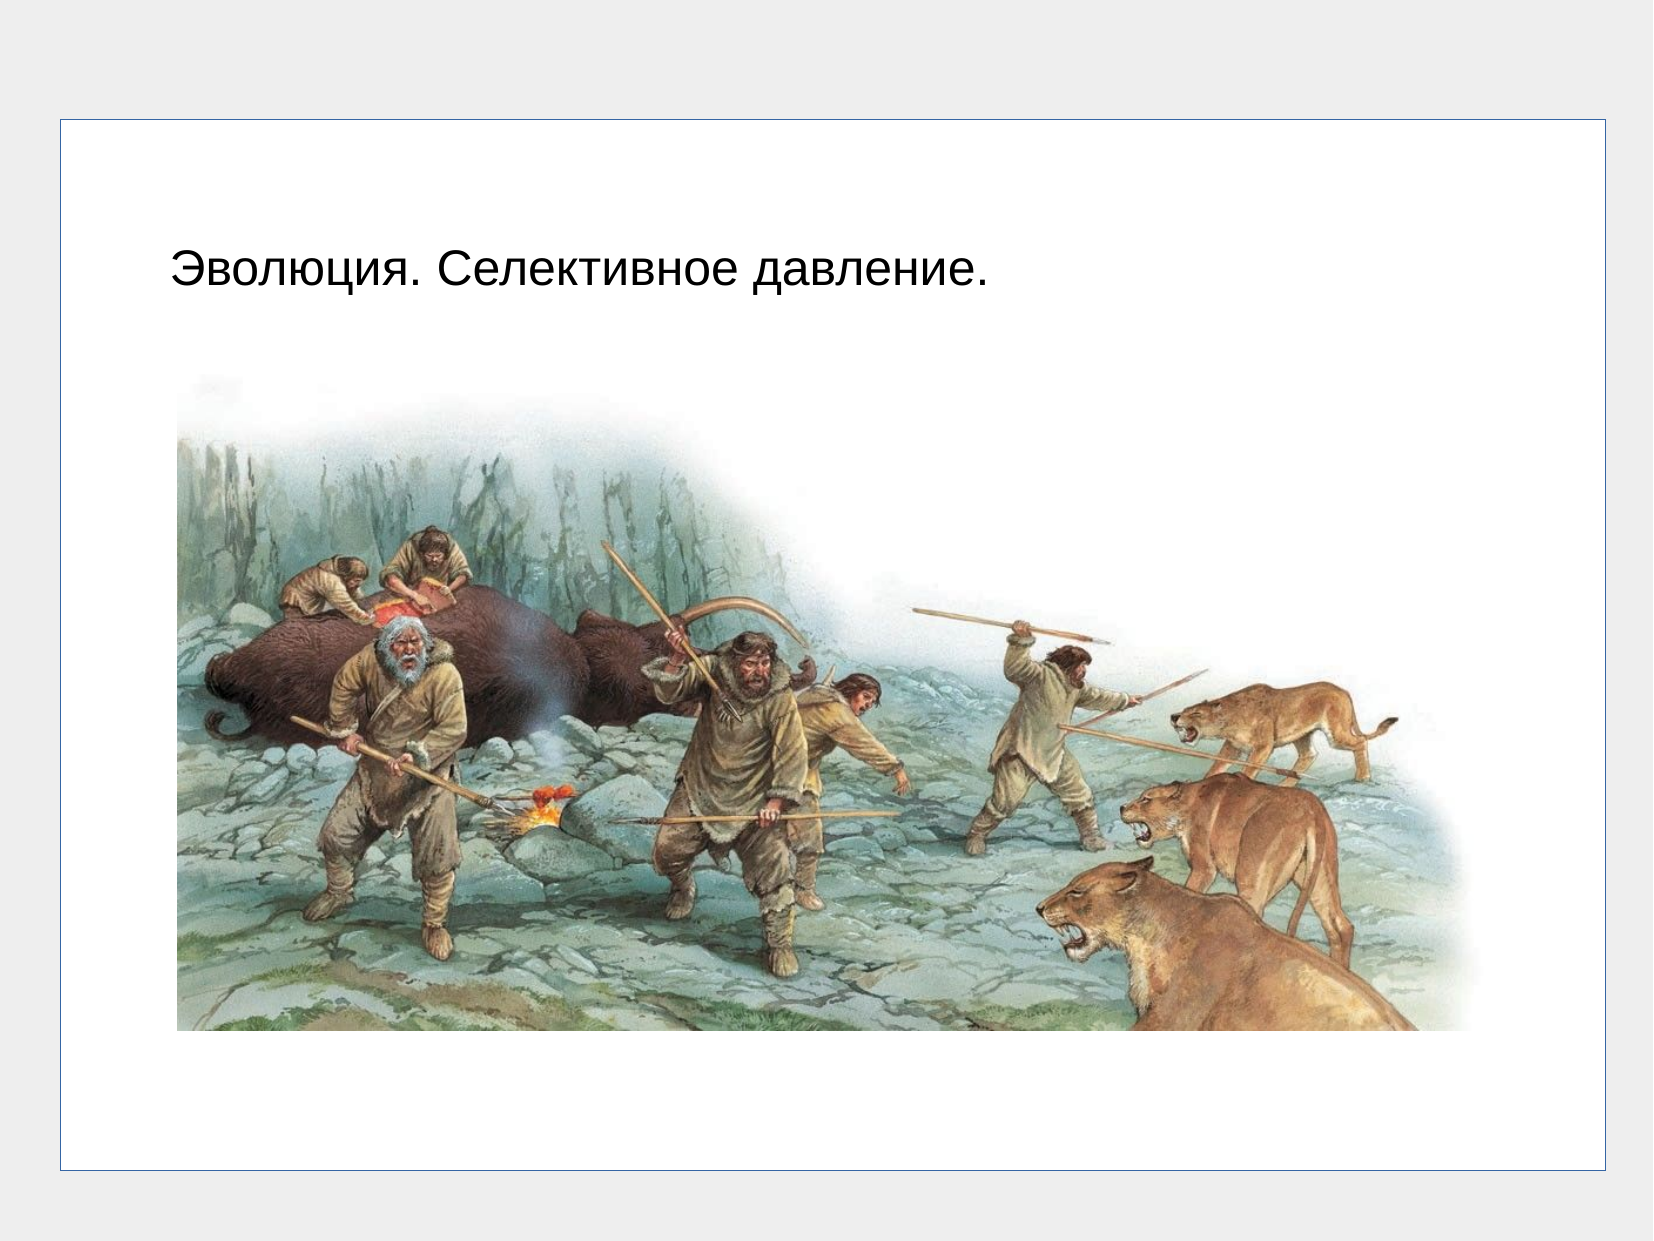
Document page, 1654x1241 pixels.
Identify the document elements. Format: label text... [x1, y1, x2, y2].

picture [177, 365, 1516, 1031]
text_box [60, 119, 1606, 1171]
subtitle Эволюция. Селективное давление. [134, 240, 1471, 366]
